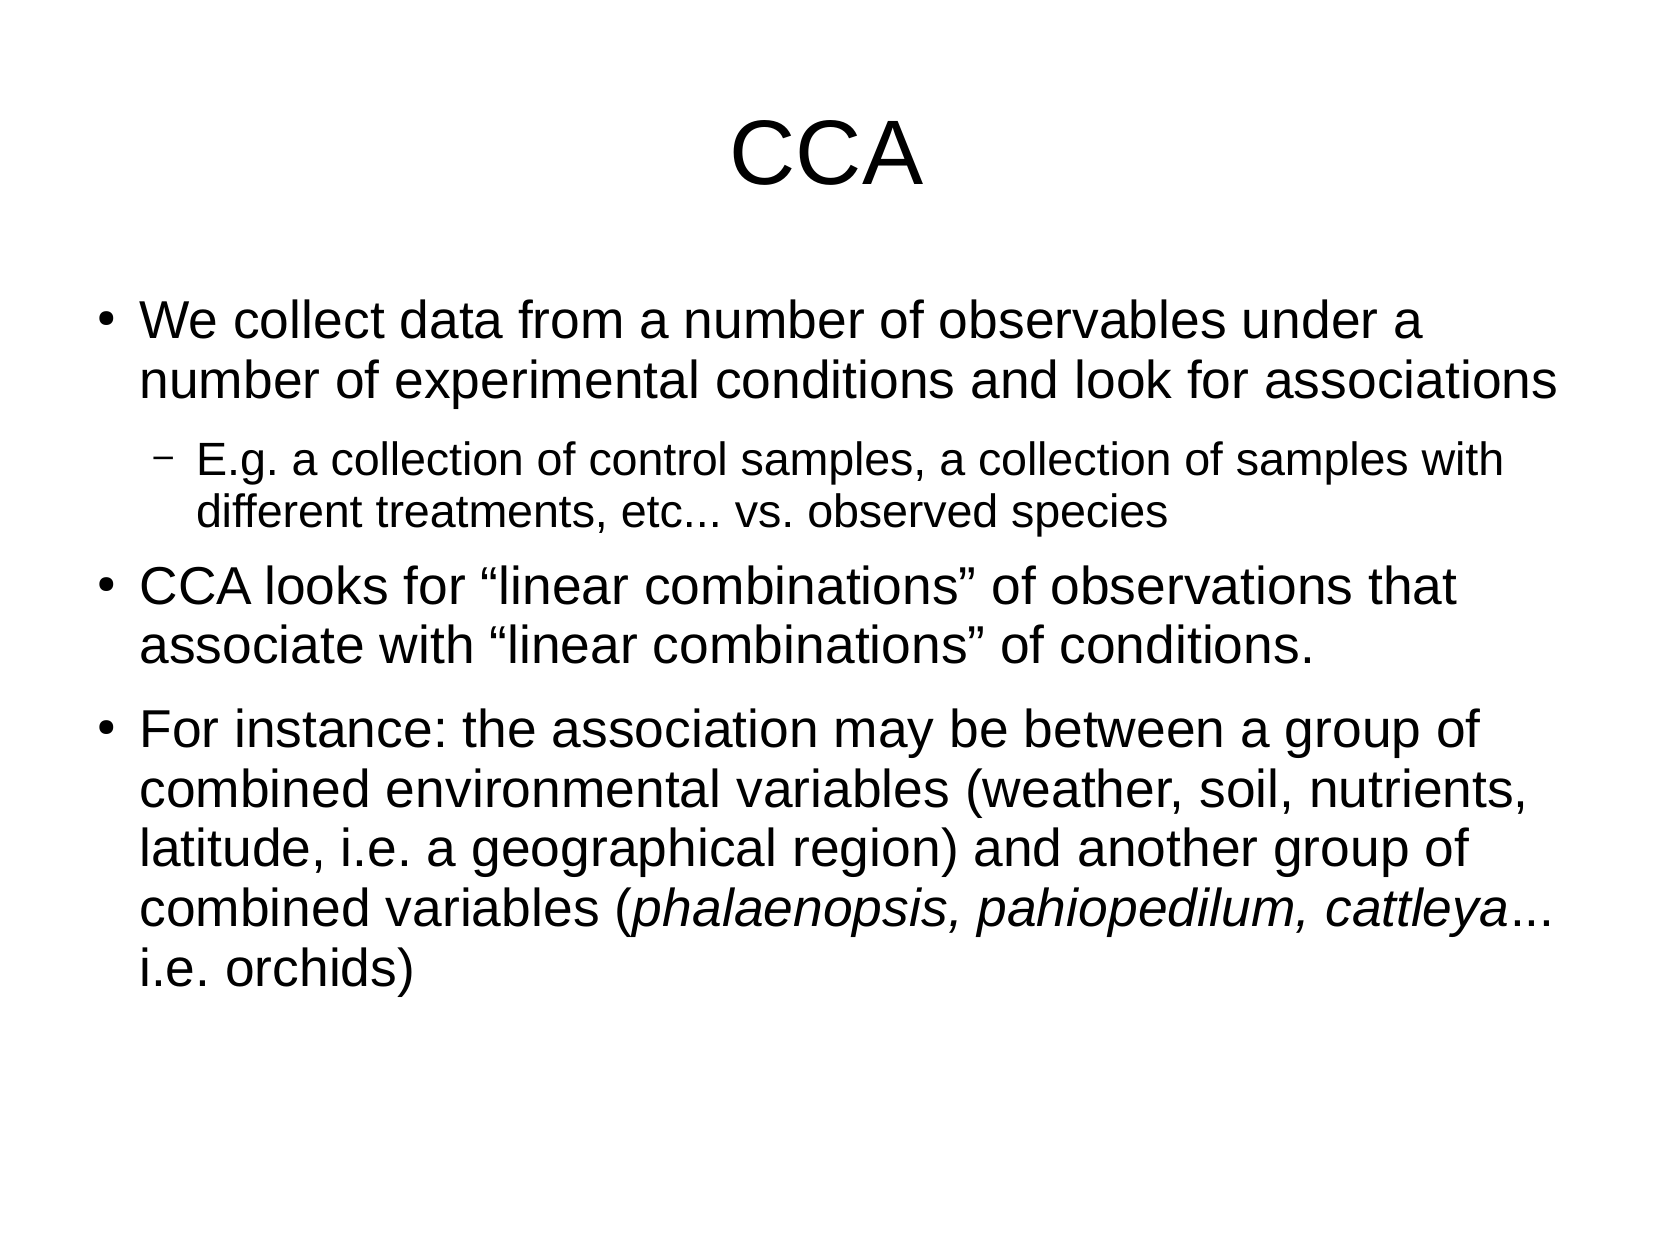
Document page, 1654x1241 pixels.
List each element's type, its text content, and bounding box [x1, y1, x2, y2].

title CCA [82, 49, 1571, 257]
list We collect data from a number of observables under a number of experimental conditions and look for associations E.g. a collection of control samples, a collection of samples with different treatments, etc... vs. observed species CCA looks for “linear combinations” of observations that associate with “linear combinations” of conditions. For instance: the association may be between a group of combined environmental variables (weather, soil, nutrients, latitude, i.e. a geographical region) and another group of combined variables (phalaenopsis, pahiopedilum, cattleya... i.e. orchids) [82, 290, 1571, 1010]
